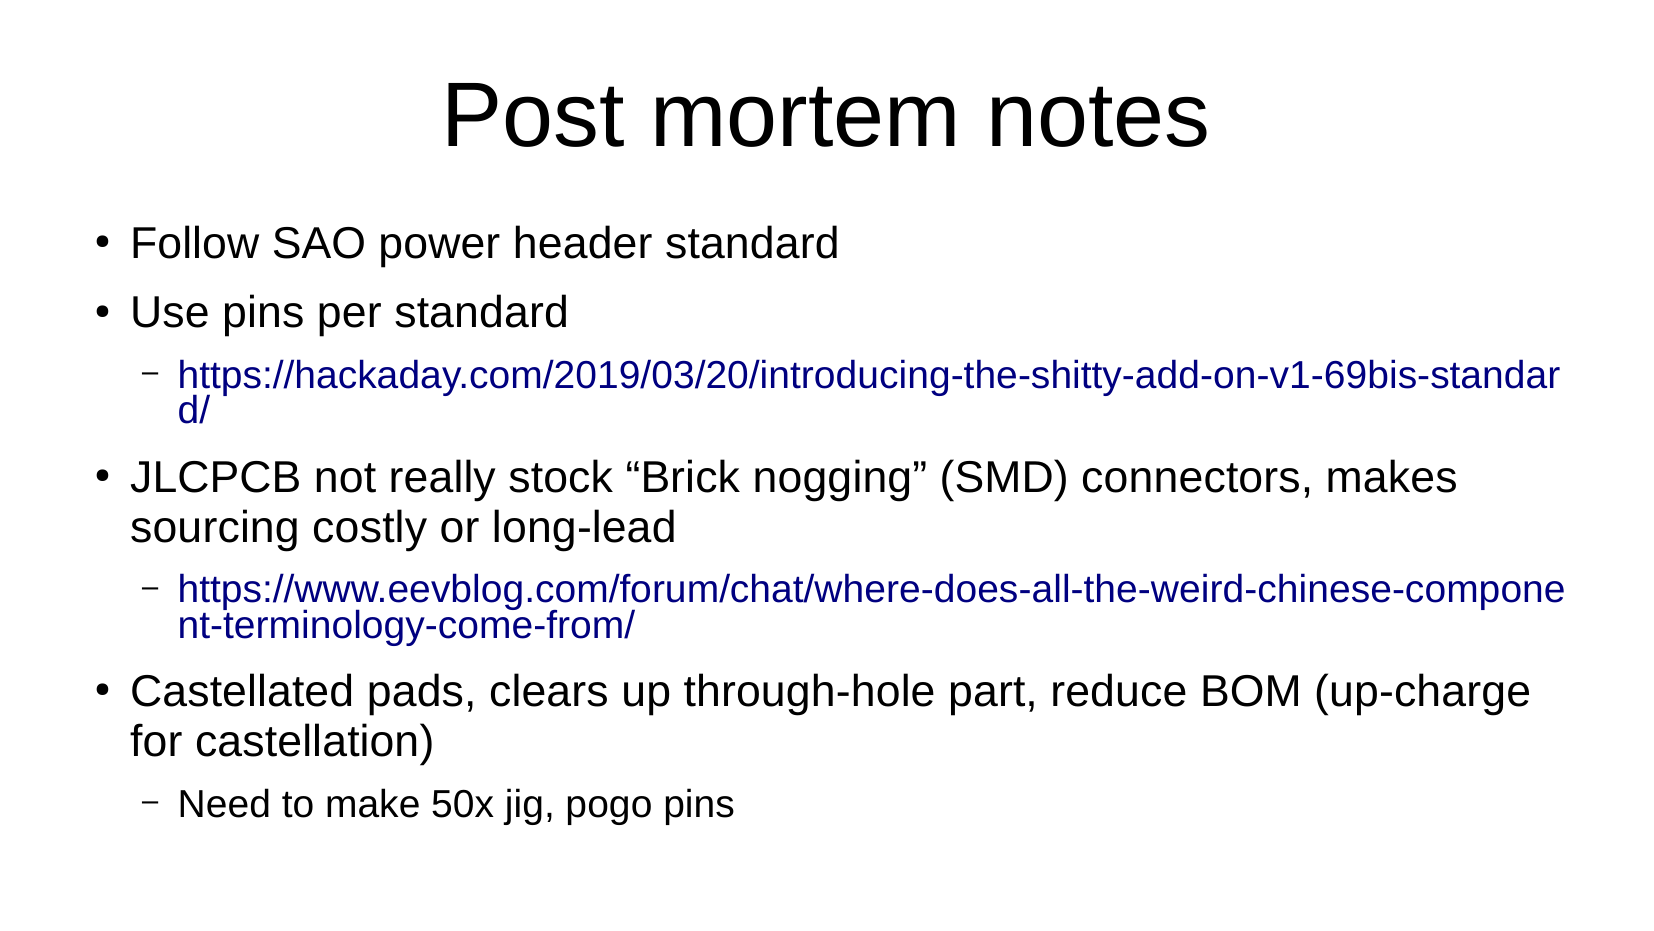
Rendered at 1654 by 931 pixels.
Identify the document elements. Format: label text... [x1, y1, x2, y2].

list Follow SAO power header standard Use pins per standard https://hackaday.com/2019/03/20/introducing-the-shitty-add-on-v1-69bis-standard/ JLCPCB not really stock “Brick nogging” (SMD) connectors, makes sourcing costly or long-lead https://www.eevblog.com/forum/chat/where-does-all-the-weird-chinese-component-terminology-come-from/ Castellated pads, clears up through-hole part, reduce BOM (up-charge for castellation) Need to make 50x jig, pogo pins [82, 217, 1571, 758]
title Post mortem notes [82, 37, 1571, 193]
